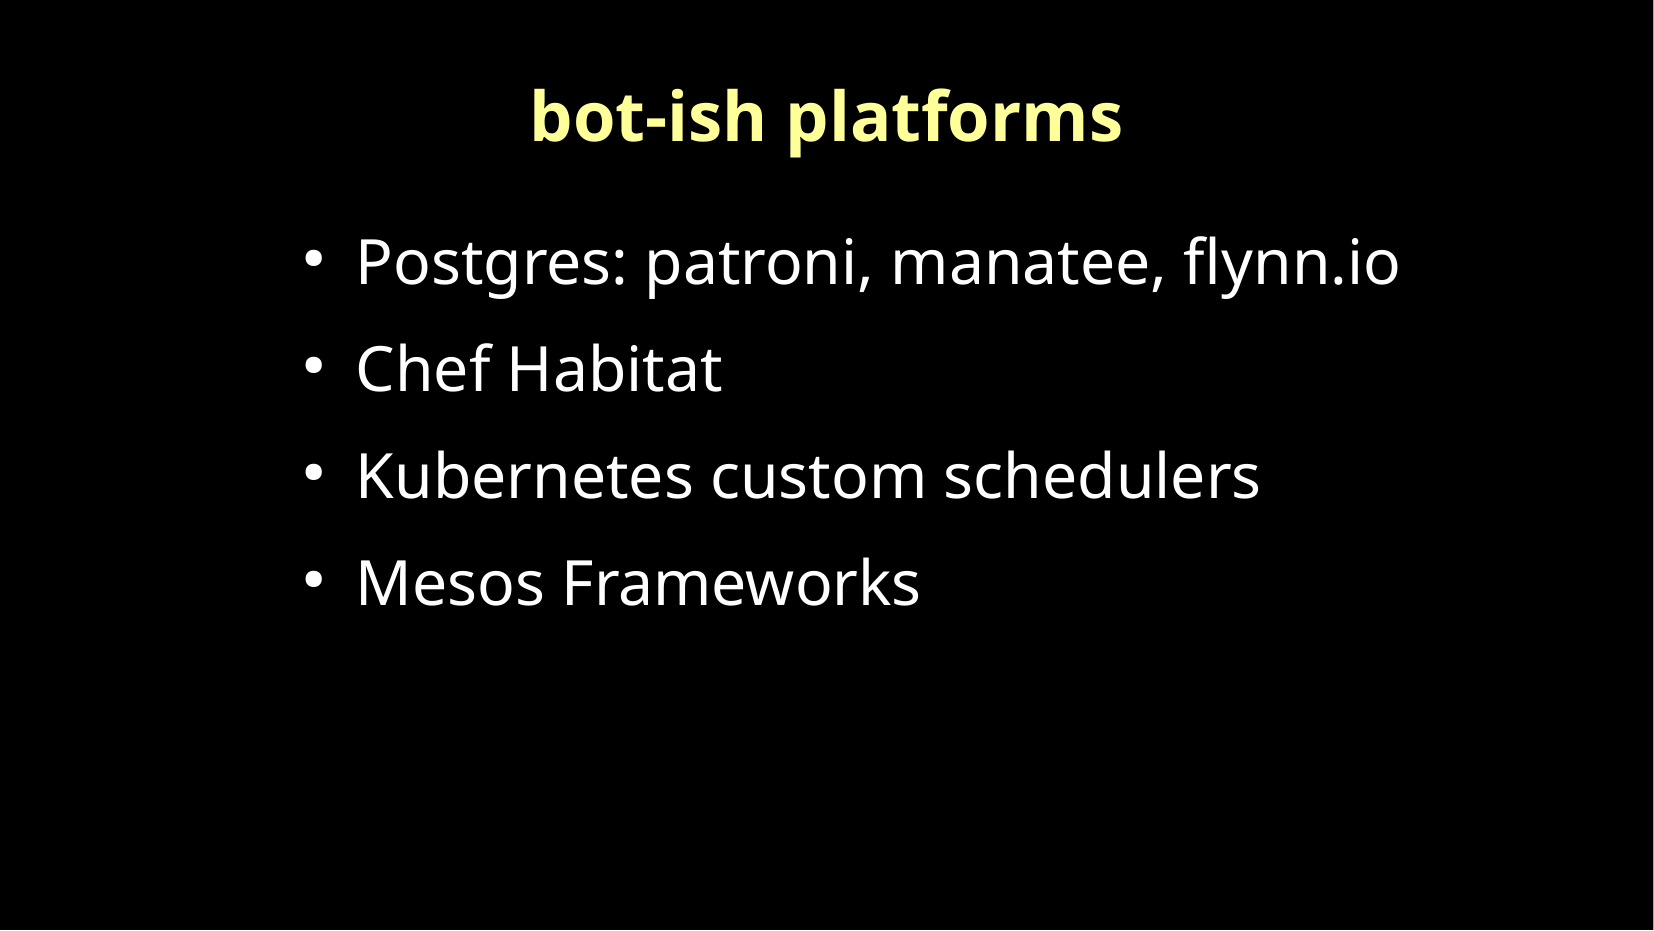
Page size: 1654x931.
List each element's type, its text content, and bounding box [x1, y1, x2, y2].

list Postgres: patroni, manatee, flynn.io Chef Habitat Kubernetes custom schedulers Mesos Frameworks [285, 217, 1571, 757]
title bot-ish platforms [82, 37, 1571, 193]
